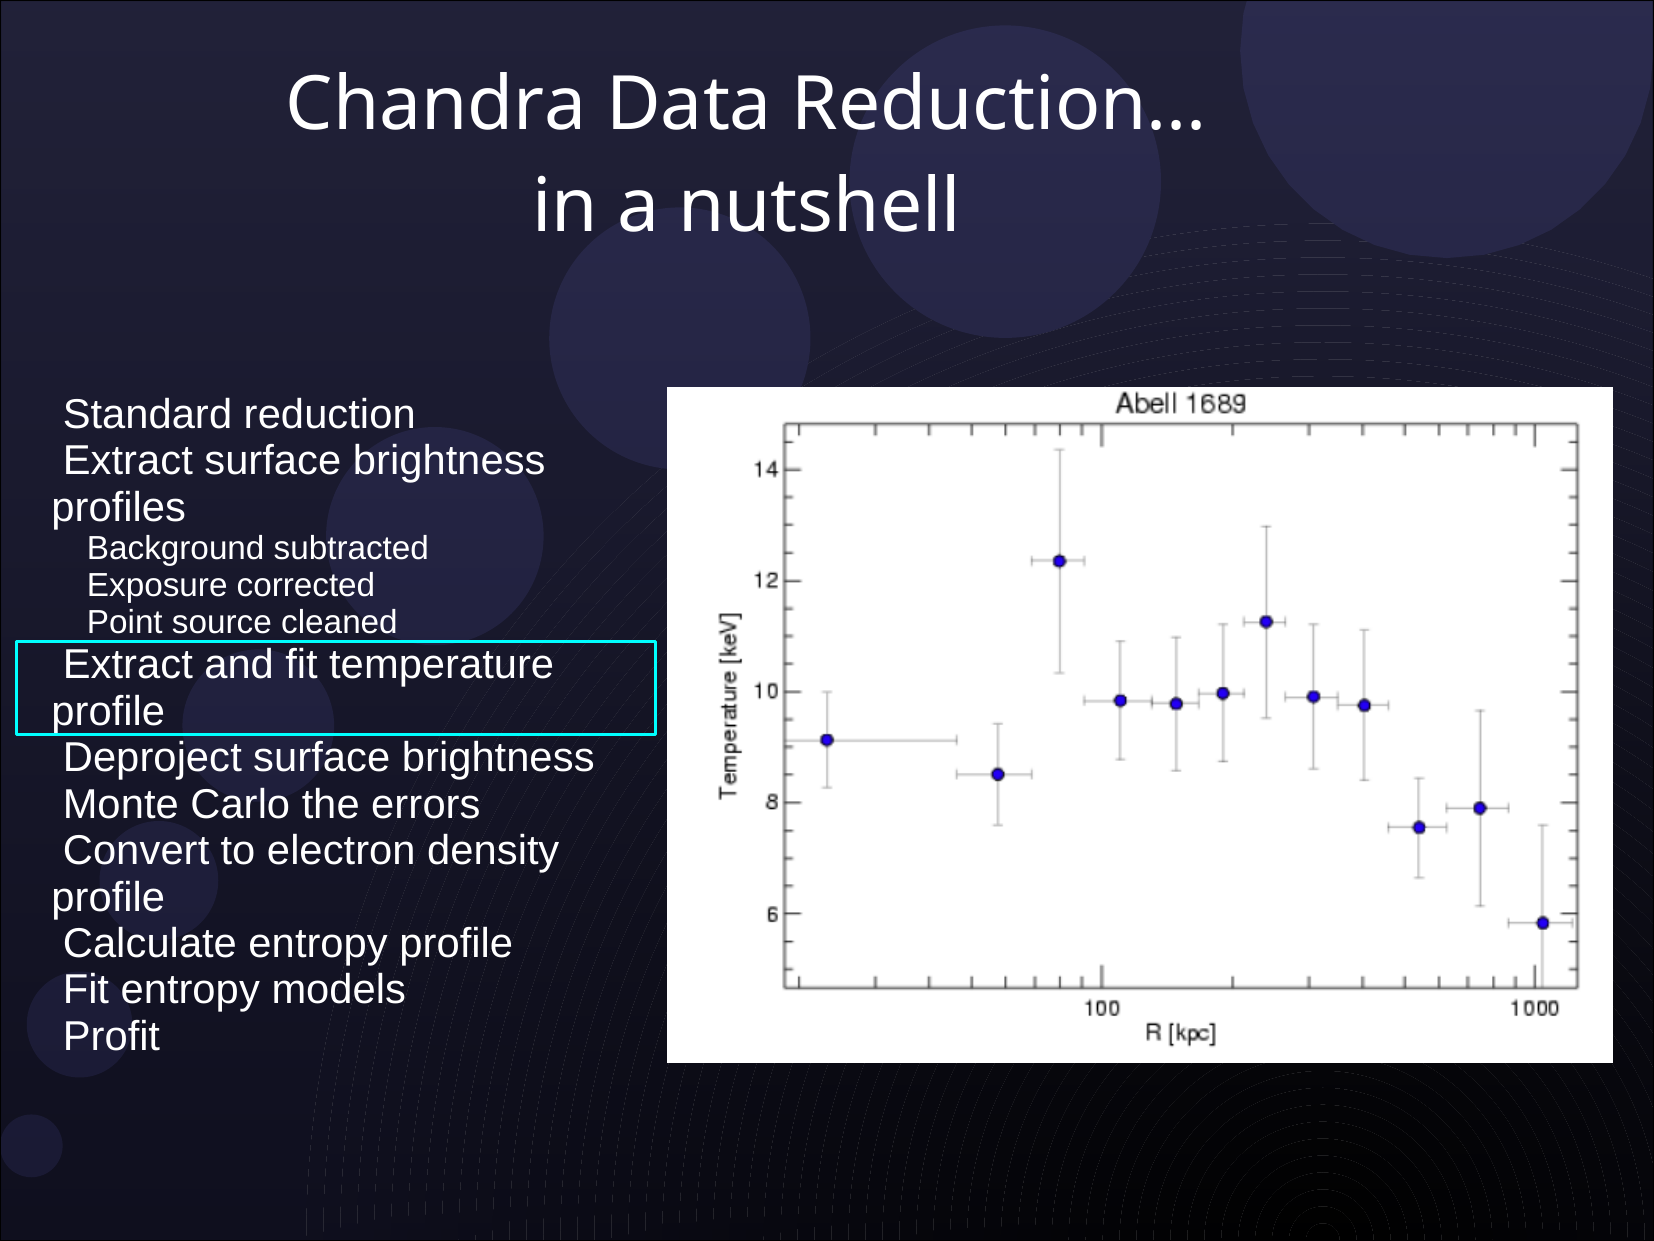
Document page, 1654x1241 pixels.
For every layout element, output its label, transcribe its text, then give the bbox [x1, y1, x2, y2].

text_box Standard reduction Extract surface brightness profiles Background subtracted Exposure corrected Point source cleaned Extract and fit temperature profile Deproject surface brightness Monte Carlo the errors Convert to electron density profile Calculate entropy profile Fit entropy models Profit [51, 643, 618, 733]
picture [667, 387, 1613, 1063]
text_box Standard reduction Extract surface brightness profiles Background subtracted Exposure corrected Point source cleaned Extract and fit temperature profile Deproject surface brightness Monte Carlo the errors Convert to electron density profile Calculate entropy profile Fit entropy models Profit [51, 390, 618, 640]
text_box Chandra Data Reduction... in a nutshell [284, 47, 1370, 263]
text_box Standard reduction Extract surface brightness profiles Background subtracted Exposure corrected Point source cleaned Extract and fit temperature profile Deproject surface brightness Monte Carlo the errors Convert to electron density profile Calculate entropy profile Fit entropy models Profit [51, 736, 618, 1060]
